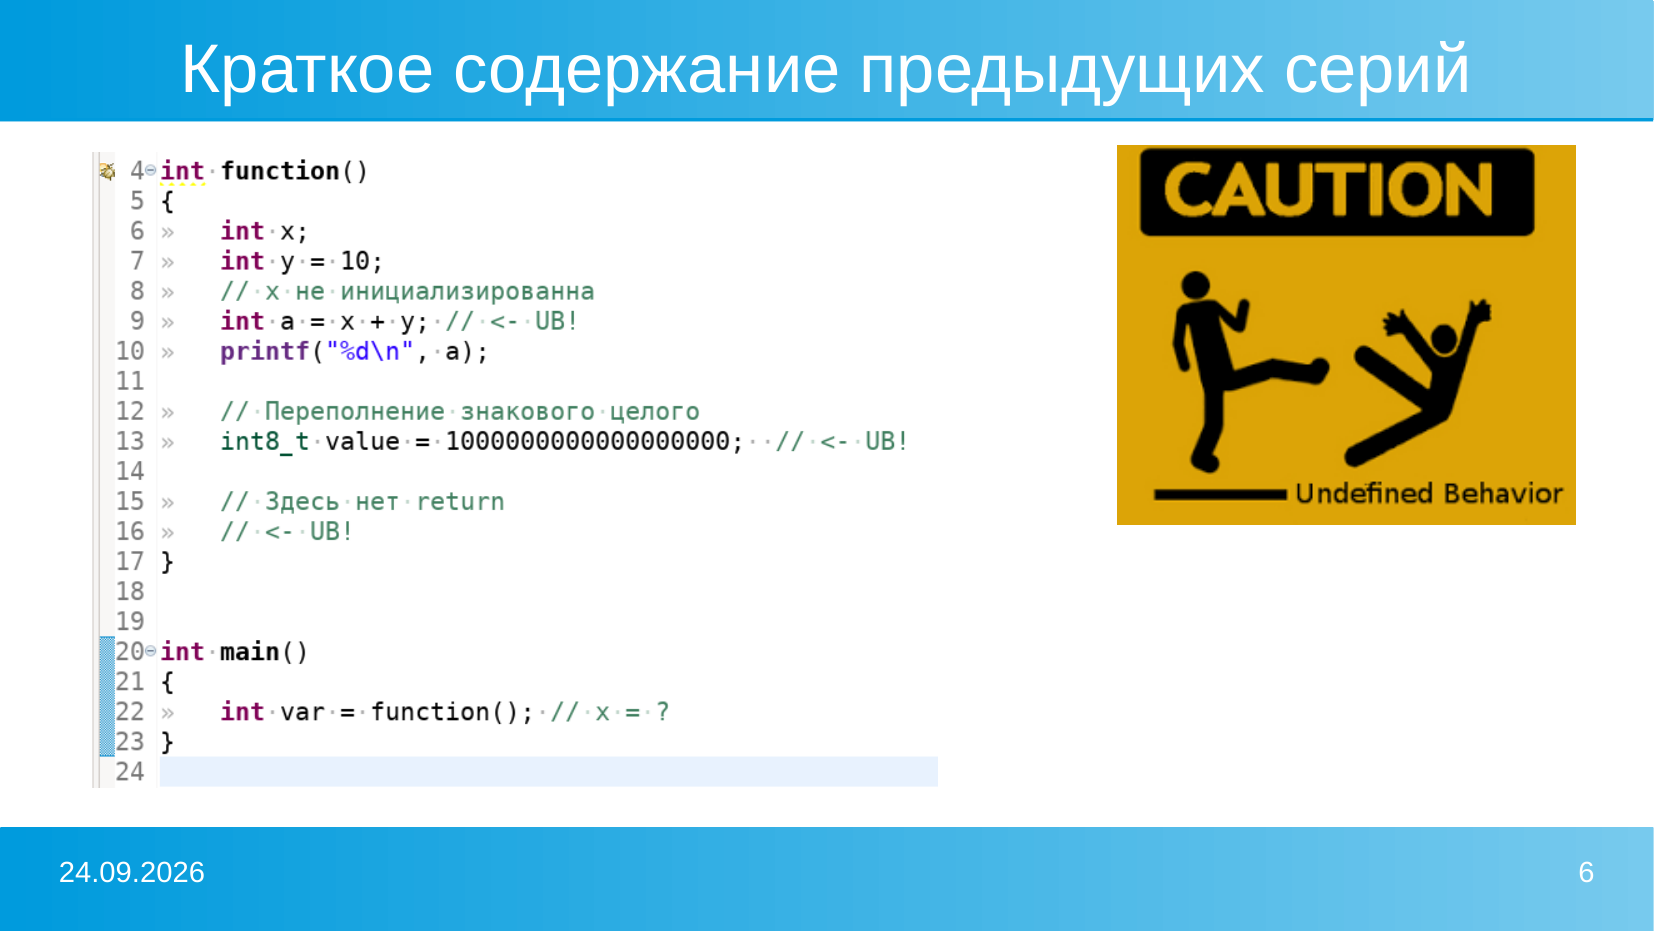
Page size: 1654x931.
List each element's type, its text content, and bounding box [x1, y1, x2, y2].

title Краткое содержание предыдущих серий [59, 29, 1595, 108]
picture [90, 152, 938, 788]
picture [1117, 145, 1576, 526]
